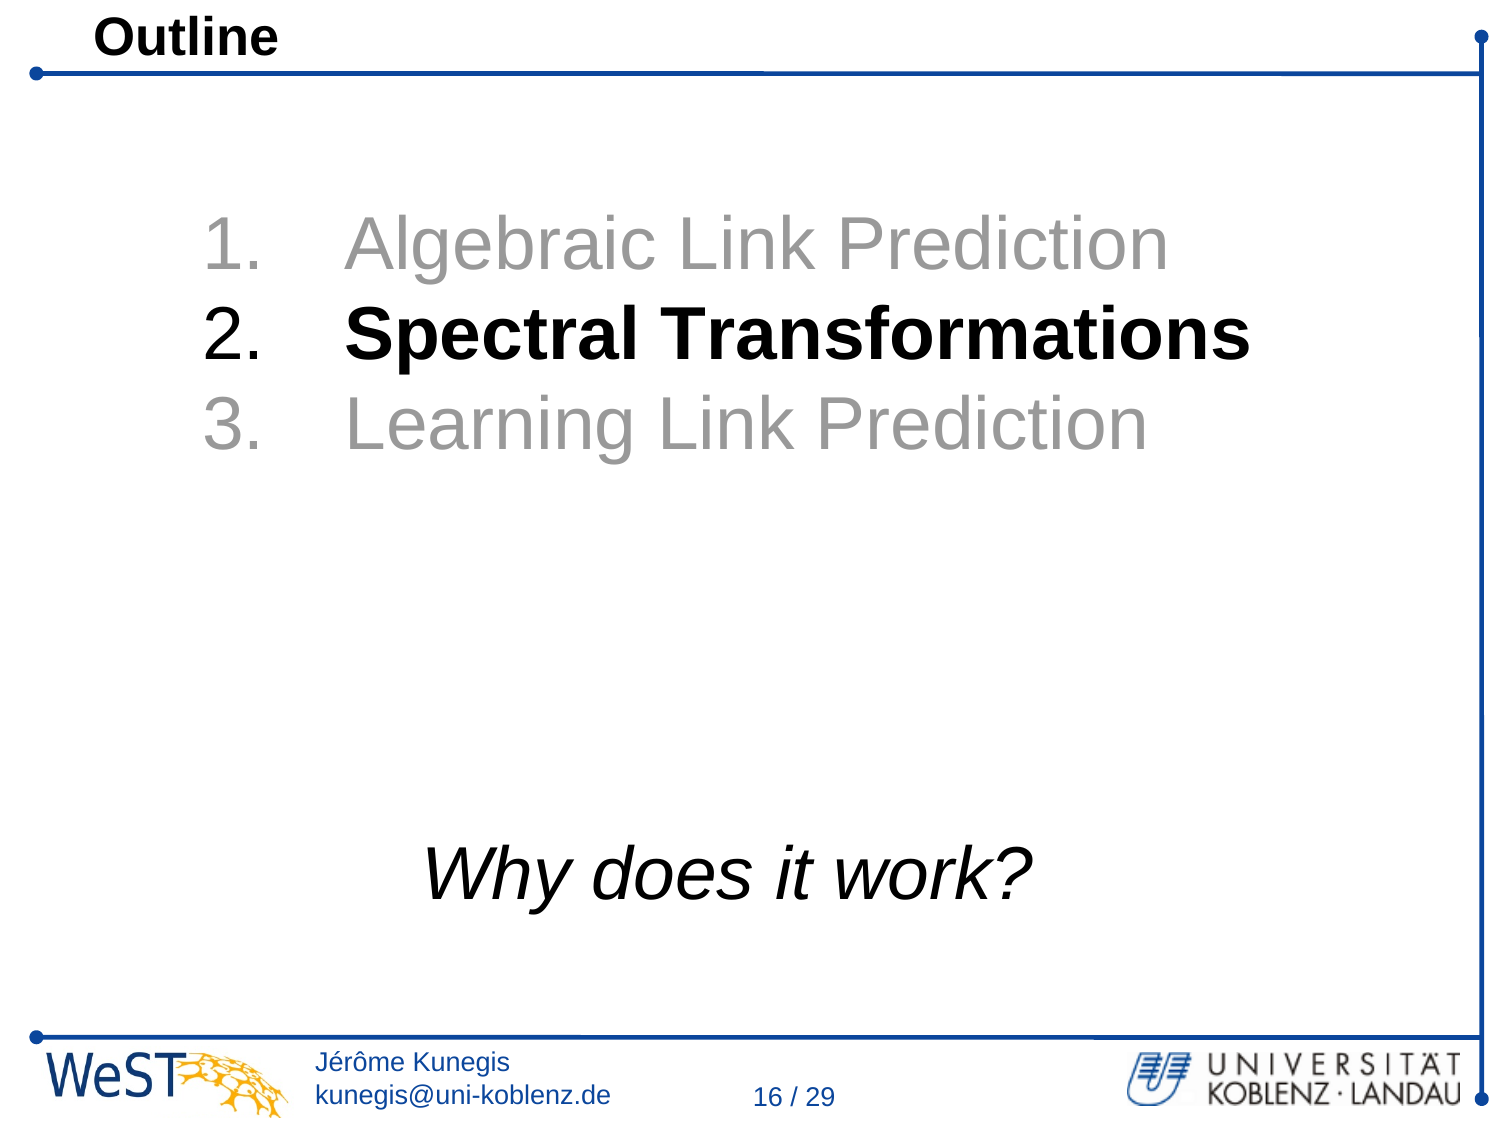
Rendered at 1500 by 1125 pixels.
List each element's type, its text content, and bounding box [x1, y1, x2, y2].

picture [41, 1046, 302, 1118]
text_box Outline [78, 0, 296, 74]
picture [1127, 1052, 1460, 1106]
text_box 1. Algebraic Link Prediction 2. Spectral Transformations 3. Learning Link Prediction Why does it work? [187, 187, 1208, 538]
